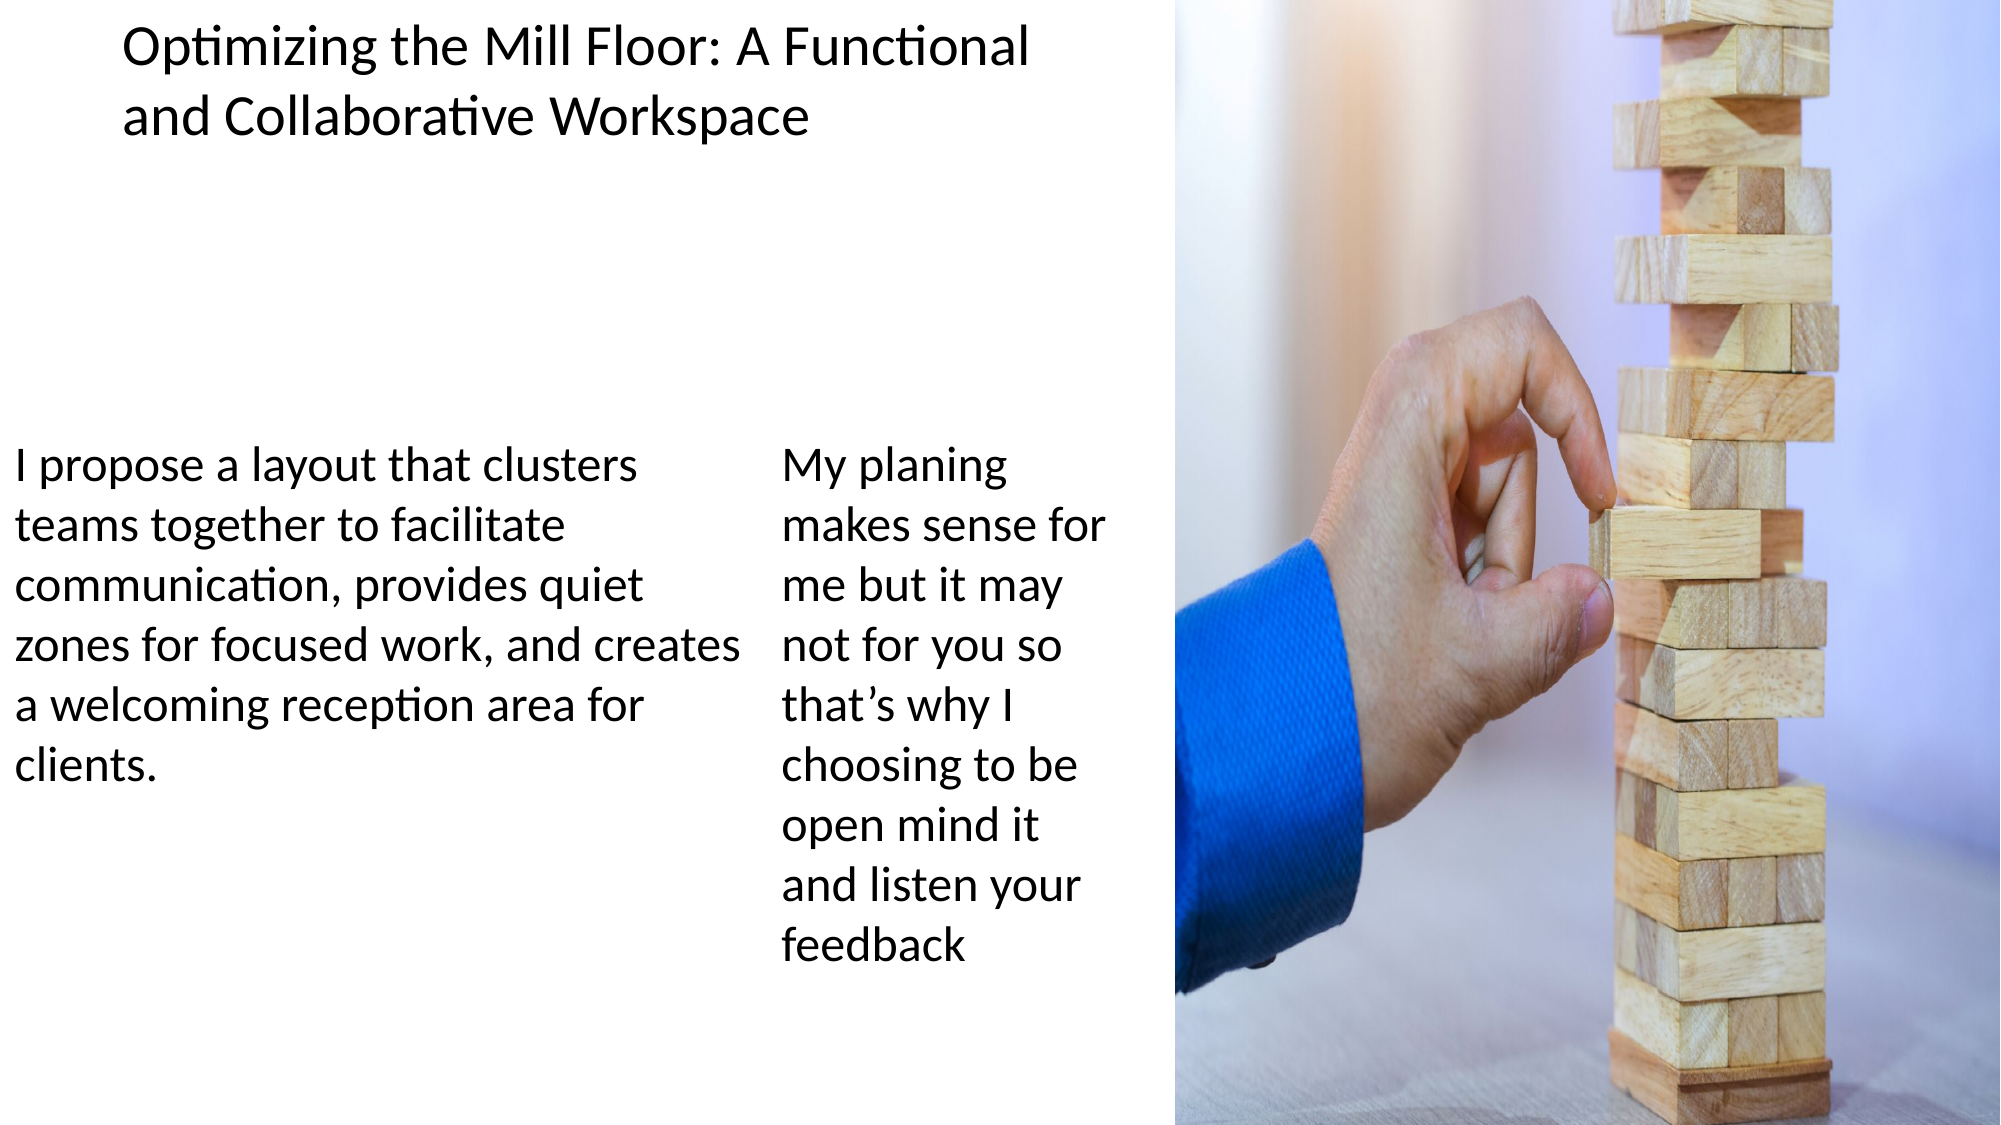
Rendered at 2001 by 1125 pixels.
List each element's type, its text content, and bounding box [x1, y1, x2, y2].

text_box My planing makes sense for me but it may not for you so that’s why I choosing to be open mind it and listen your feedback [766, 423, 1143, 985]
text_box Optimizing the Mill Floor: A Functional and Collaborative Workspace [107, 0, 1084, 157]
text_box I propose a layout that clusters teams together to facilitate communication, provides quiet zones for focused work, and creates a welcoming reception area for clients. [0, 423, 766, 924]
picture [1175, 0, 2000, 1125]
